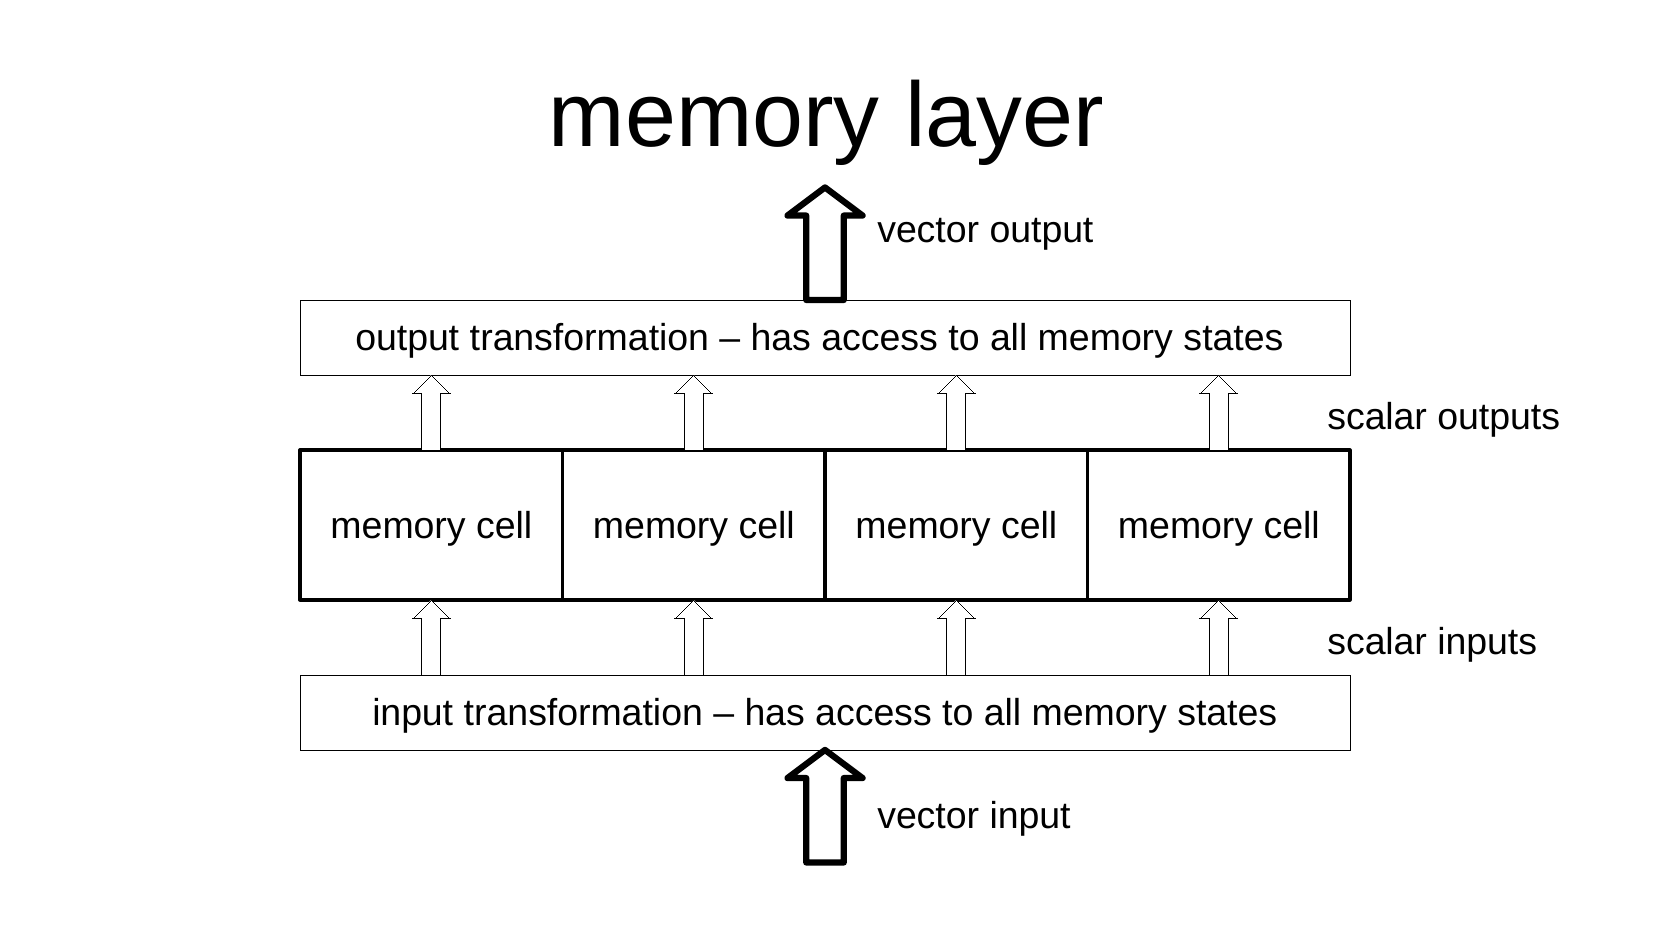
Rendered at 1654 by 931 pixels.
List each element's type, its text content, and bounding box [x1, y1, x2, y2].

text_box [787, 749, 863, 863]
text_box [674, 600, 713, 676]
text_box [1199, 600, 1238, 676]
text_box memory cell [1087, 450, 1350, 601]
text_box [674, 375, 713, 451]
text_box scalar inputs [1312, 613, 1613, 713]
text_box [412, 375, 451, 451]
title memory layer [82, 37, 1571, 193]
text_box [787, 187, 862, 301]
text_box vector input [862, 787, 1163, 887]
text_box scalar outputs [1312, 388, 1613, 488]
text_box [937, 375, 976, 451]
text_box input transformation – has access to all memory states [300, 675, 1351, 751]
text_box memory cell [824, 450, 1087, 601]
text_box memory cell [299, 450, 562, 601]
text_box memory cell [562, 450, 824, 601]
text_box [1199, 375, 1238, 451]
text_box [412, 600, 451, 676]
text_box vector output [862, 201, 1163, 301]
text_box [937, 600, 976, 676]
text_box output transformation – has access to all memory states [300, 300, 1351, 376]
